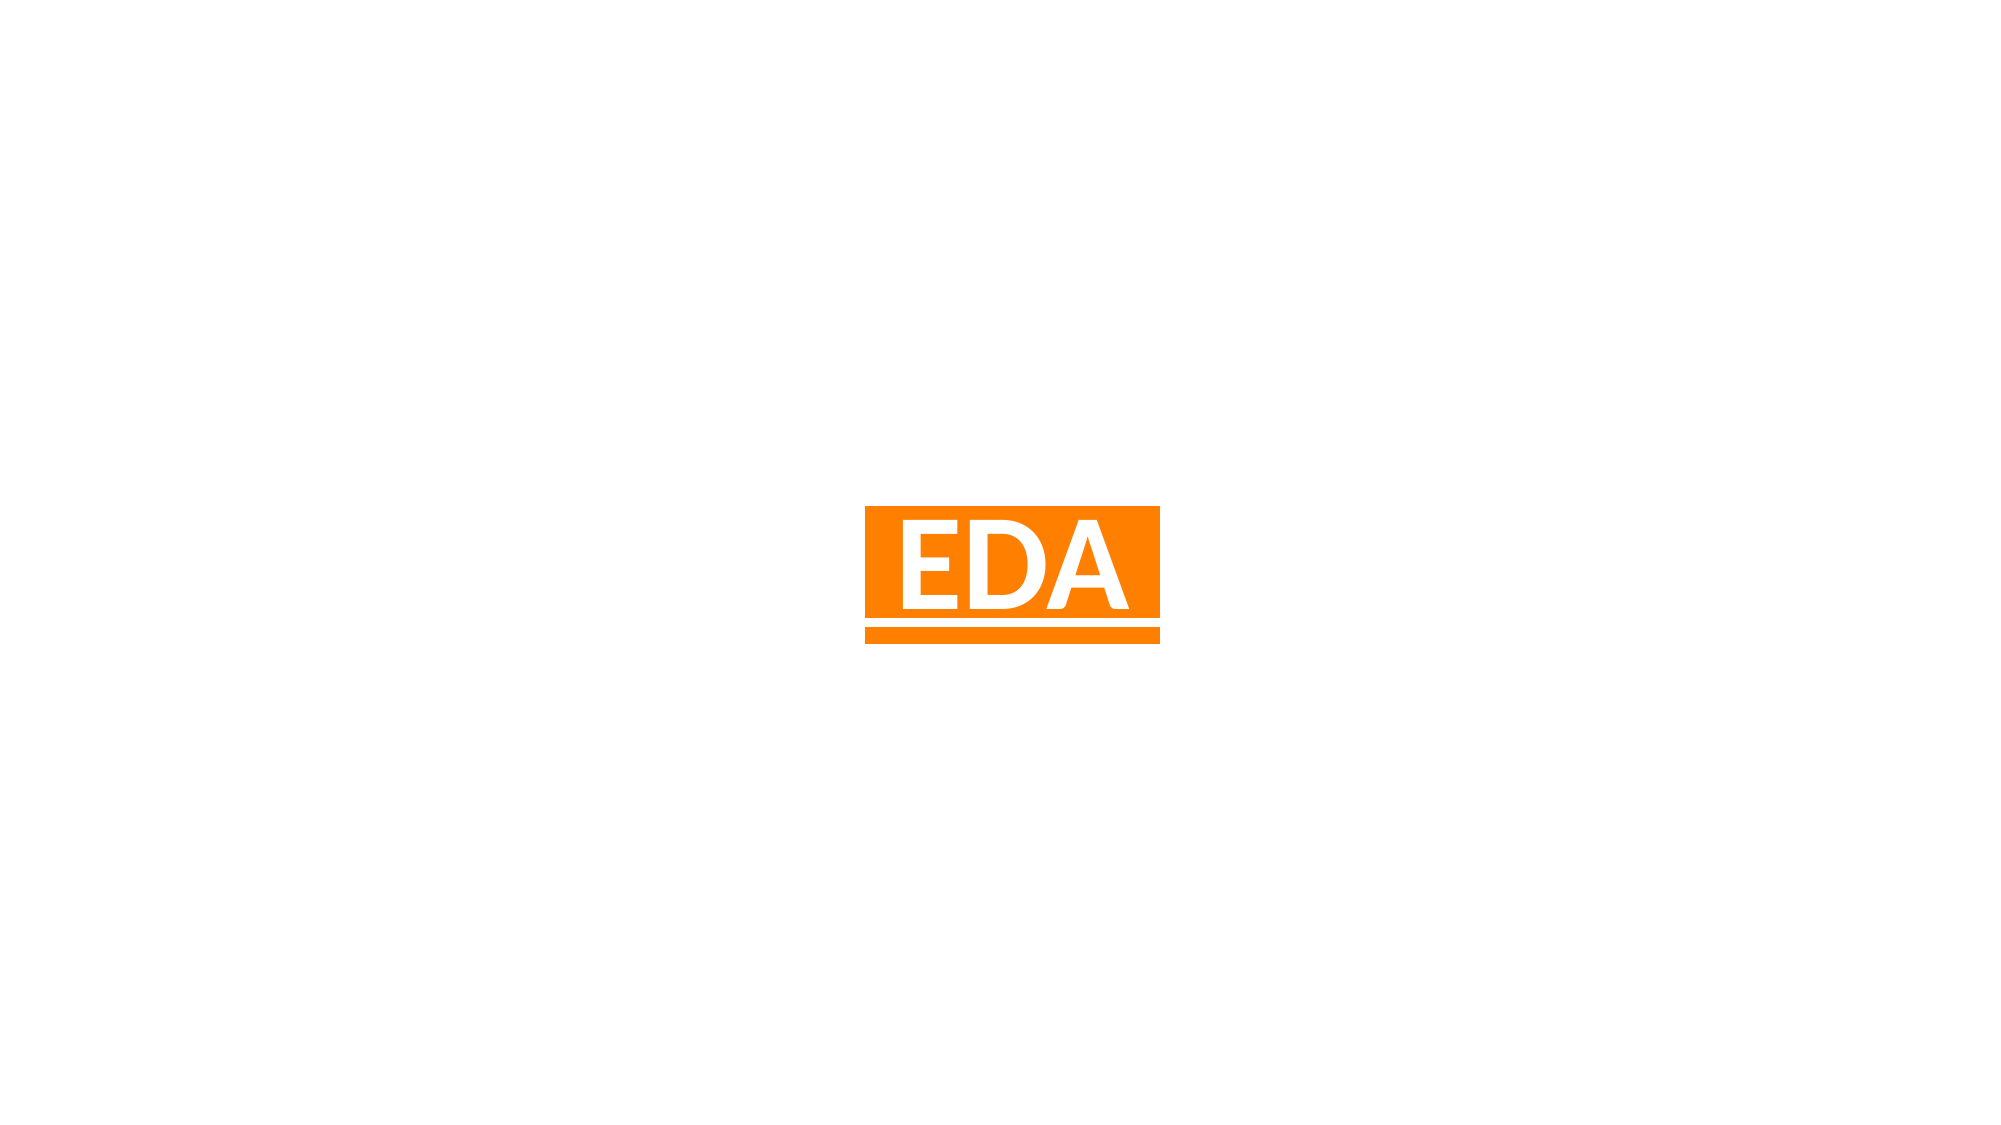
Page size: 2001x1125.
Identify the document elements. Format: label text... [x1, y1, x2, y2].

subtitle EDA [262, 287, 1763, 863]
